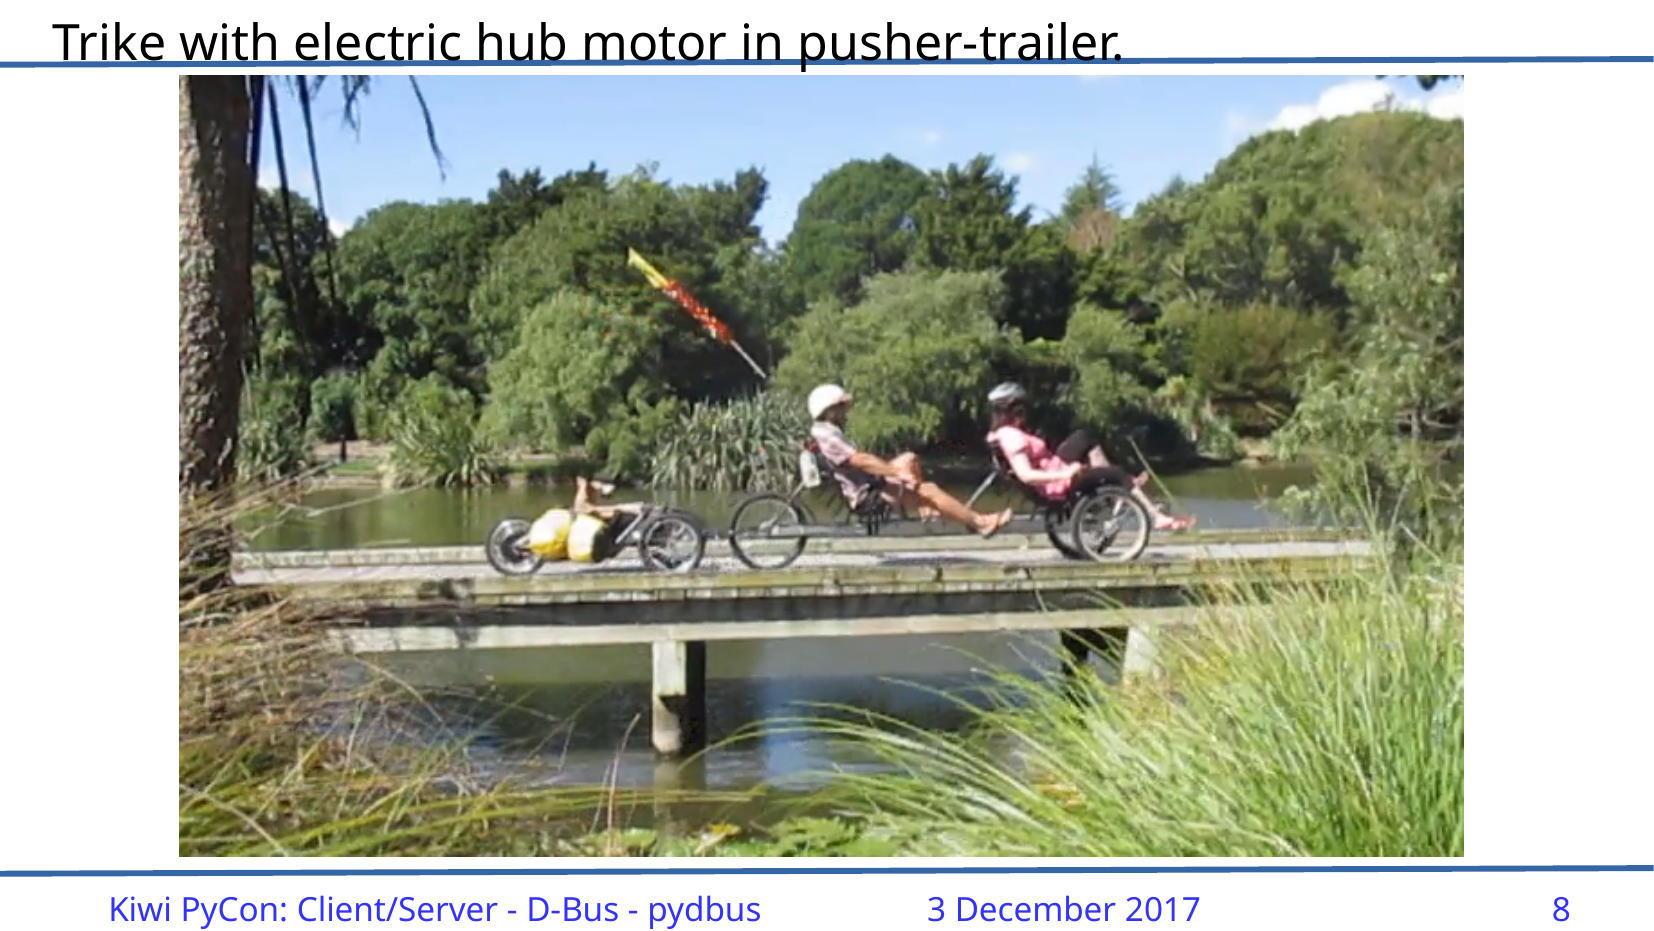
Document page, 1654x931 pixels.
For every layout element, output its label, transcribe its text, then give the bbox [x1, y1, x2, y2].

text_box Trike with electric hub motor in pusher-trailer. [37, 0, 1540, 76]
picture [179, 75, 1464, 857]
